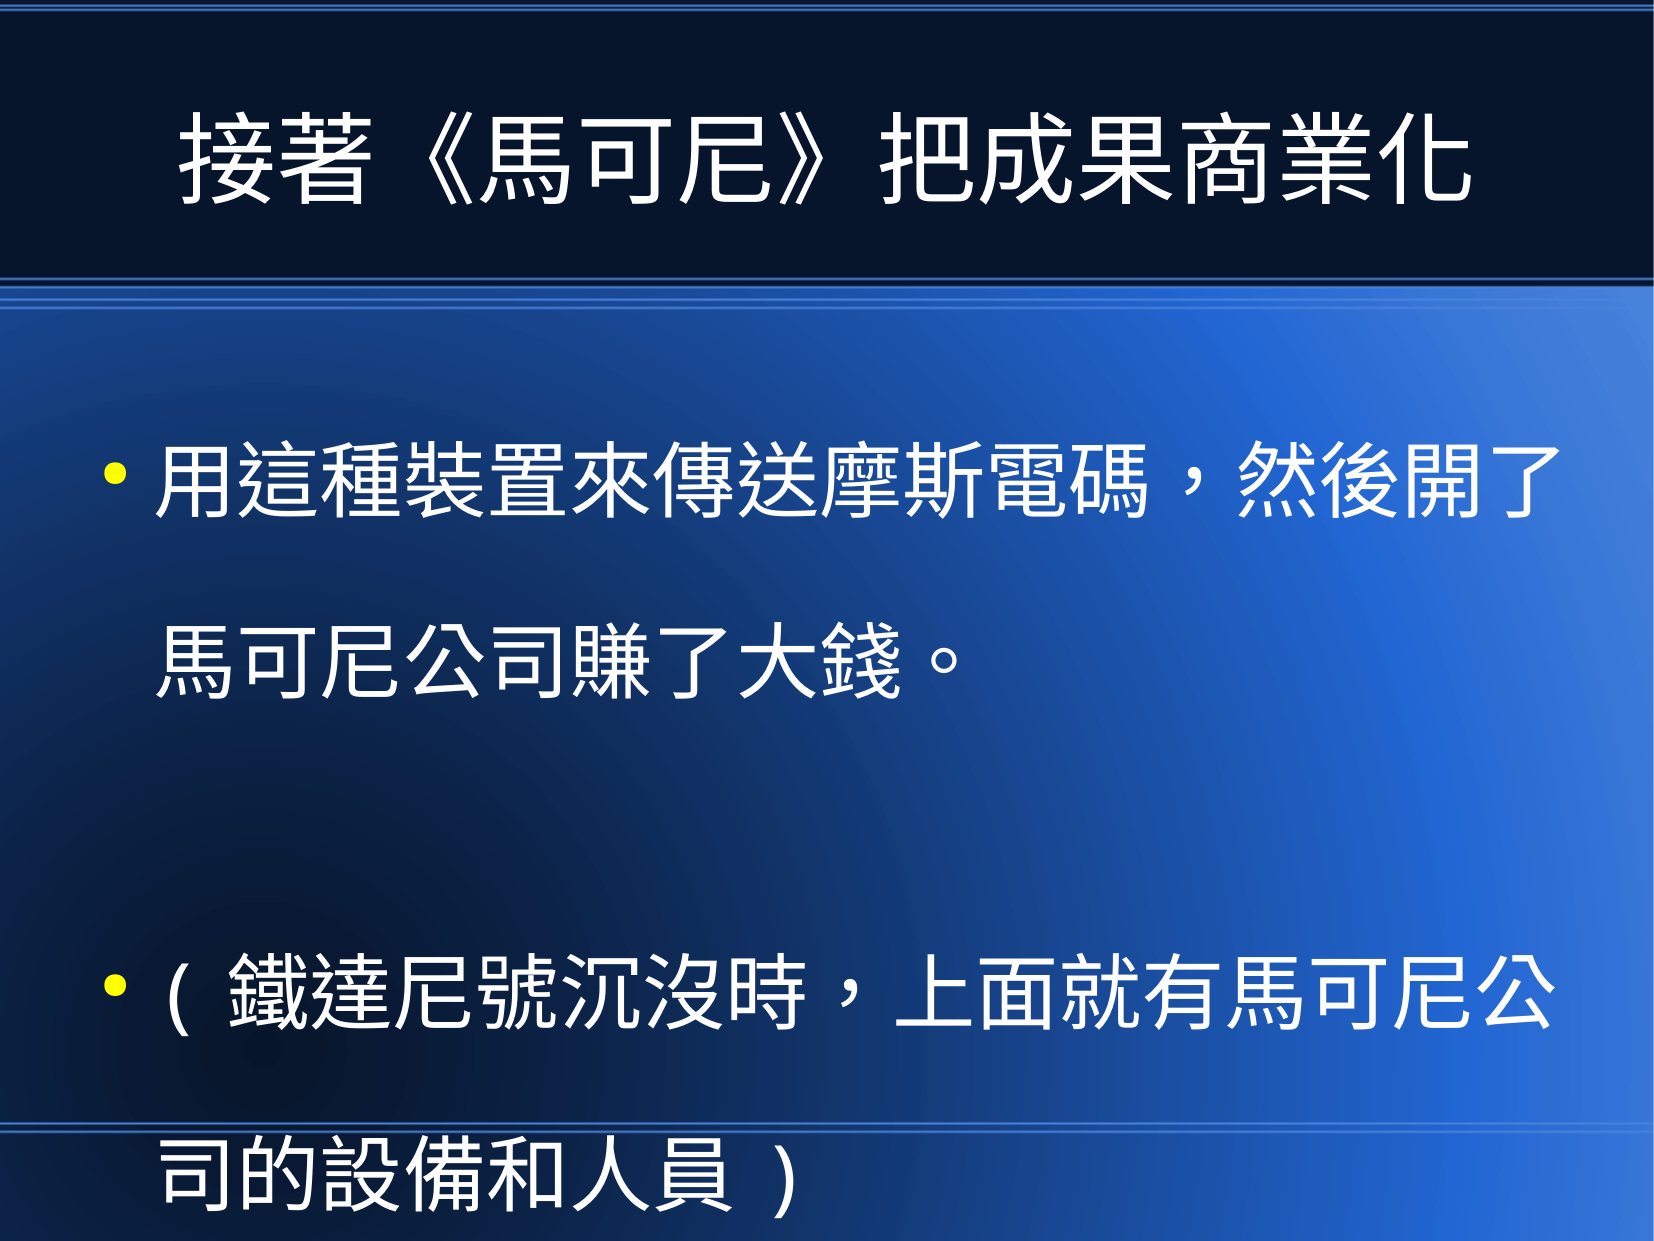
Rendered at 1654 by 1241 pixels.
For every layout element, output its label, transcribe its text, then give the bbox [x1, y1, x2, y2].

title 接著《馬可尼》把成果商業化 [82, 49, 1571, 257]
picture [0, 0, 1654, 1241]
list 用這種裝置來傳送摩斯電碼，然後開了馬可尼公司賺了大錢。 (鐵達尼號沉沒時，上面就有馬可尼公司的設備和人員) [82, 355, 1571, 1241]
